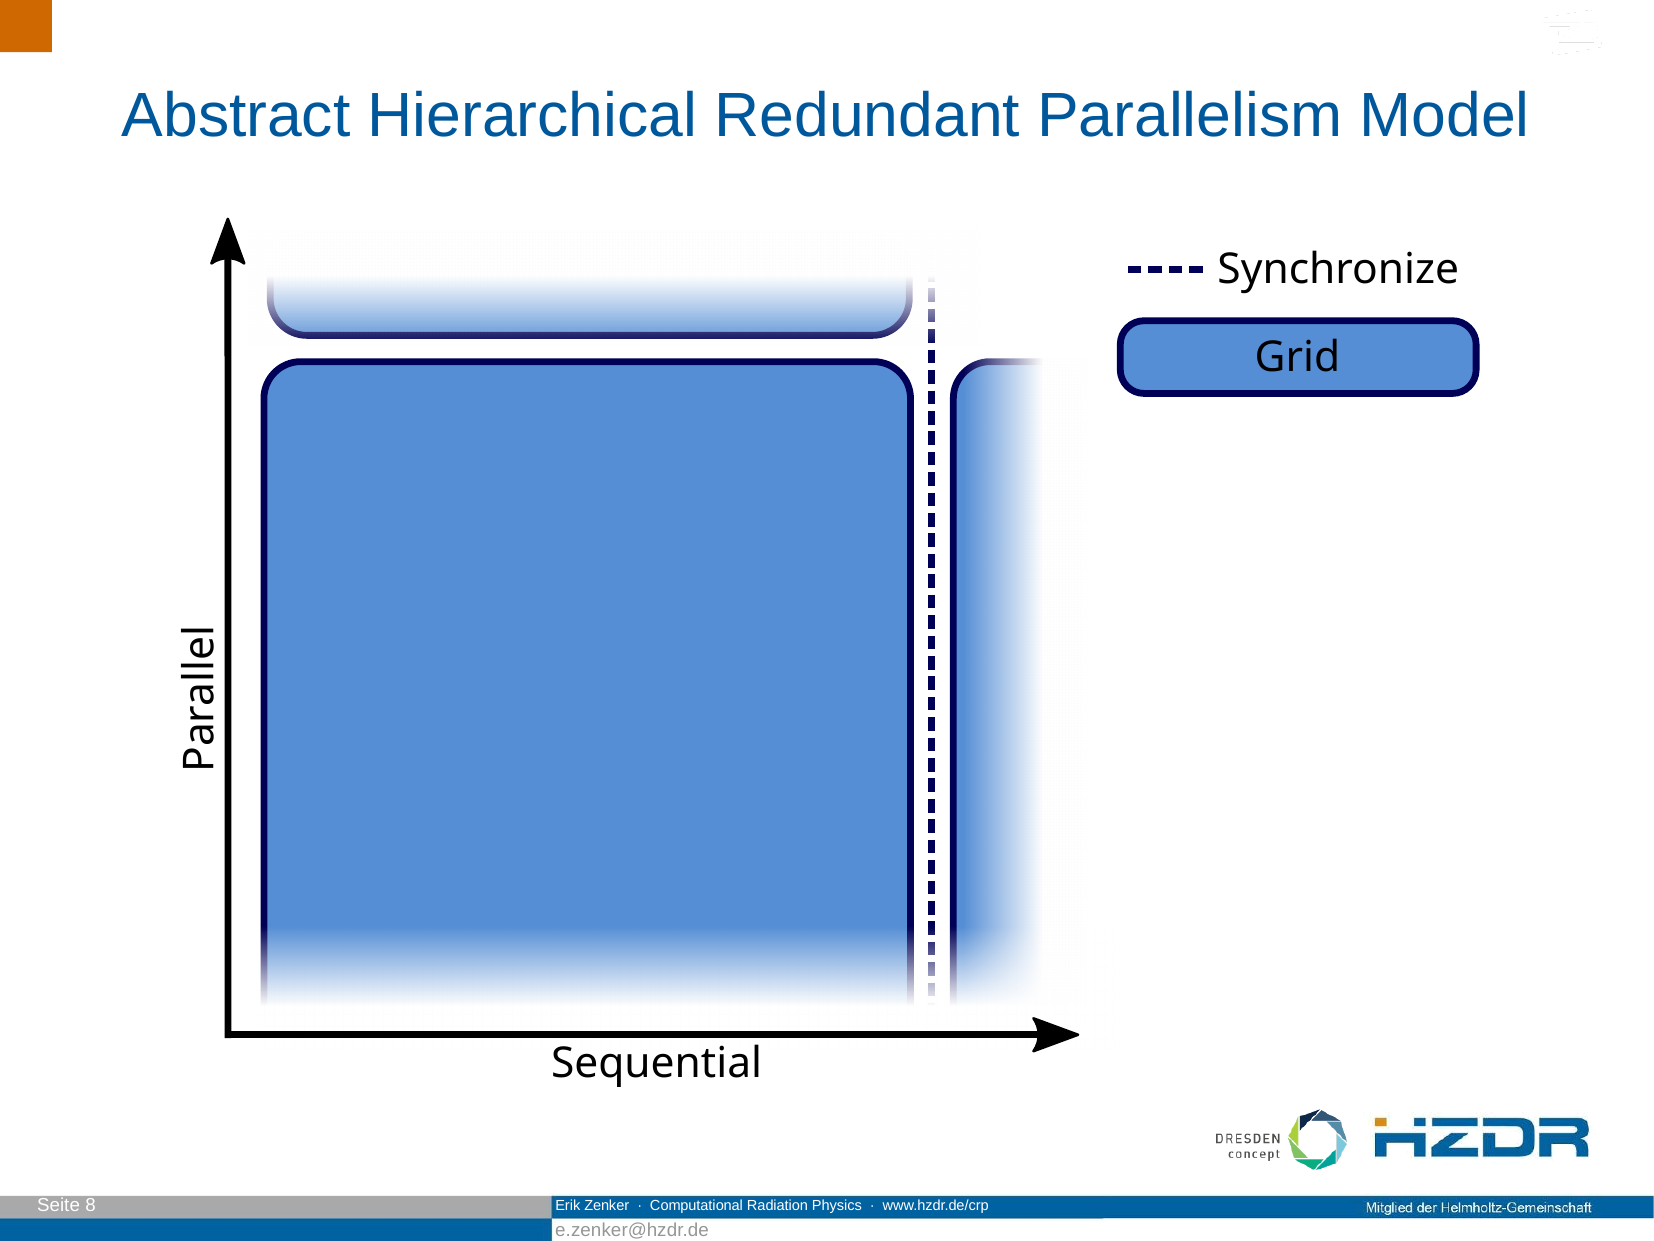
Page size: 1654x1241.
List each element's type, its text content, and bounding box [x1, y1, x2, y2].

title Abstract Hierarchical Redundant Parallelism Model [82, 37, 1571, 193]
picture [0, 0, 1654, 1241]
